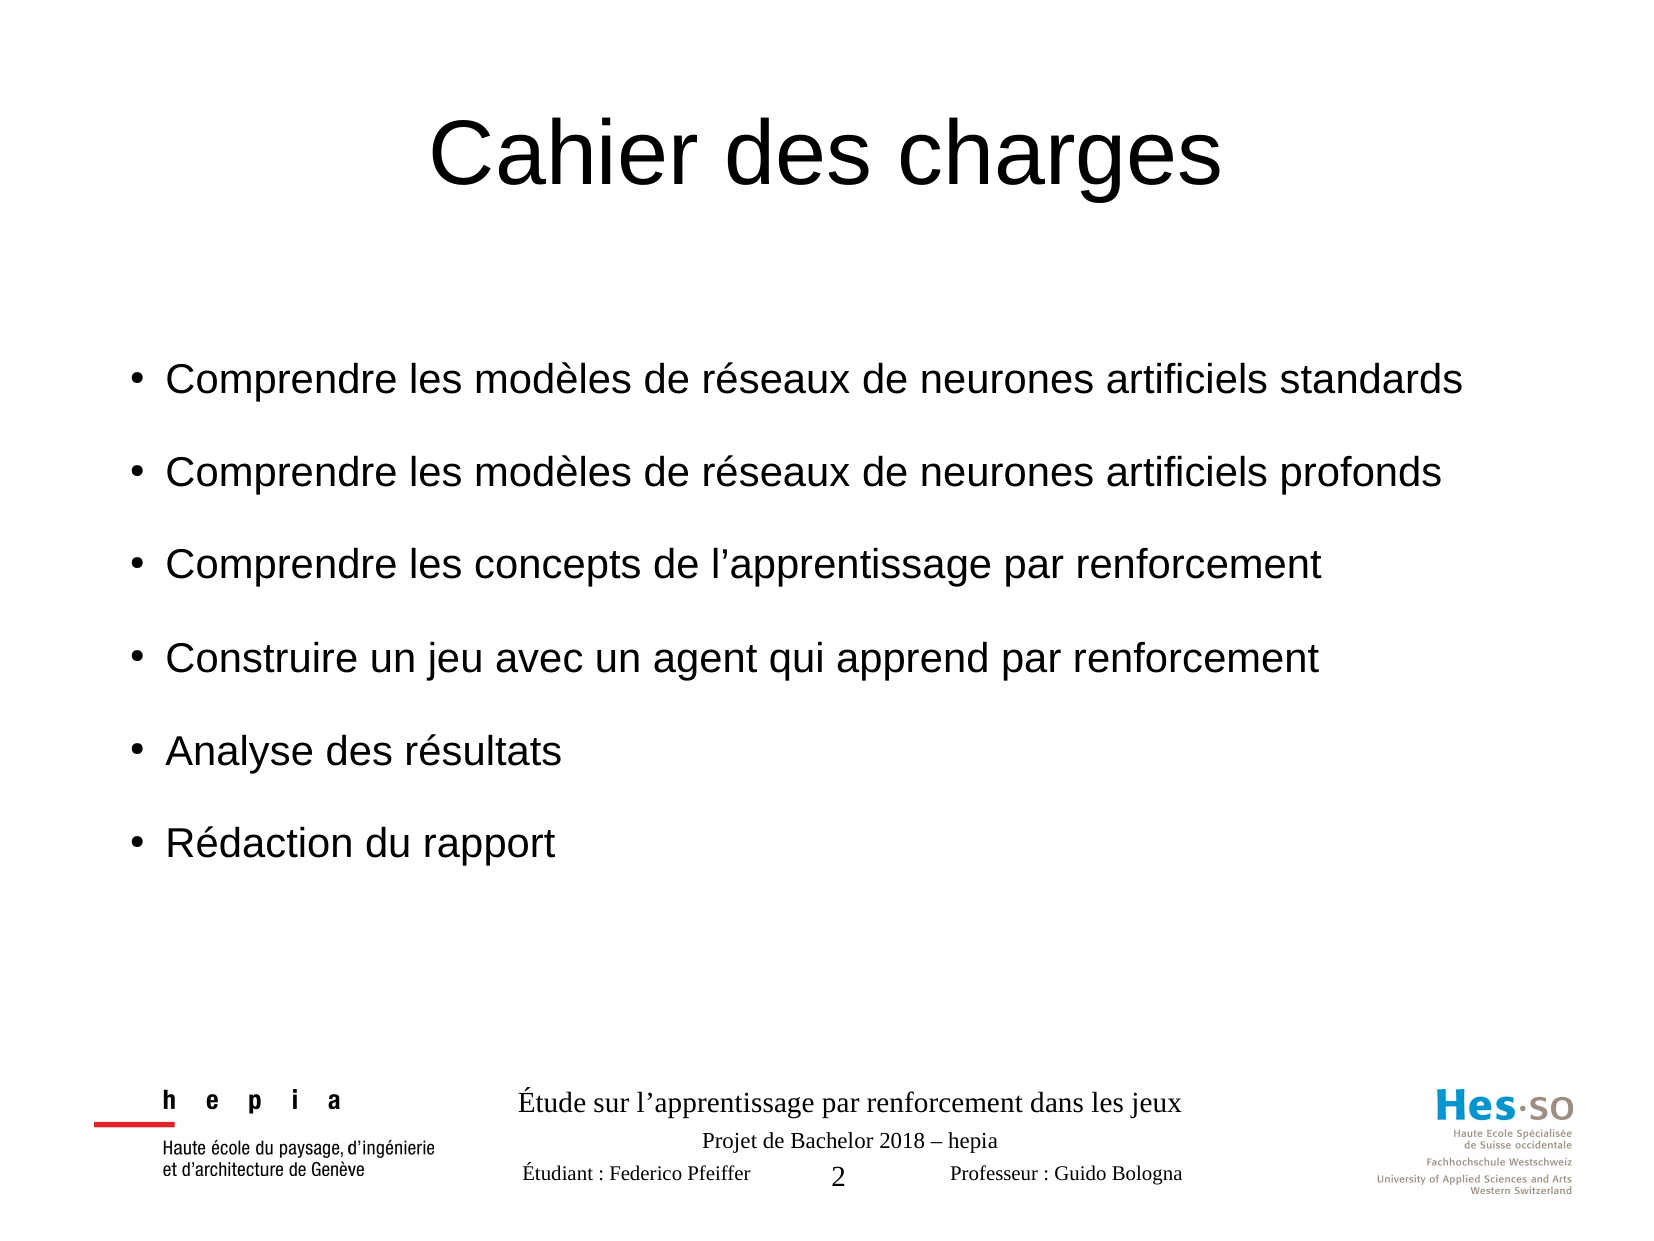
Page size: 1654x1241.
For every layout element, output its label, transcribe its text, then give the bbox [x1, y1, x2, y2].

picture [1370, 1089, 1573, 1194]
picture [1446, 1089, 1456, 1101]
title Cahier des charges [82, 49, 1571, 257]
subtitle Comprendre les modèles de réseaux de neurones artificiels standards Comprendre les modèles de réseaux de neurones artificiels profonds Comprendre les concepts de l’apprentissage par renforcement Construire un jeu avec un agent qui apprend par renforcement Analyse des résultats Rédaction du rapport [129, 342, 1501, 880]
picture [94, 1089, 434, 1176]
